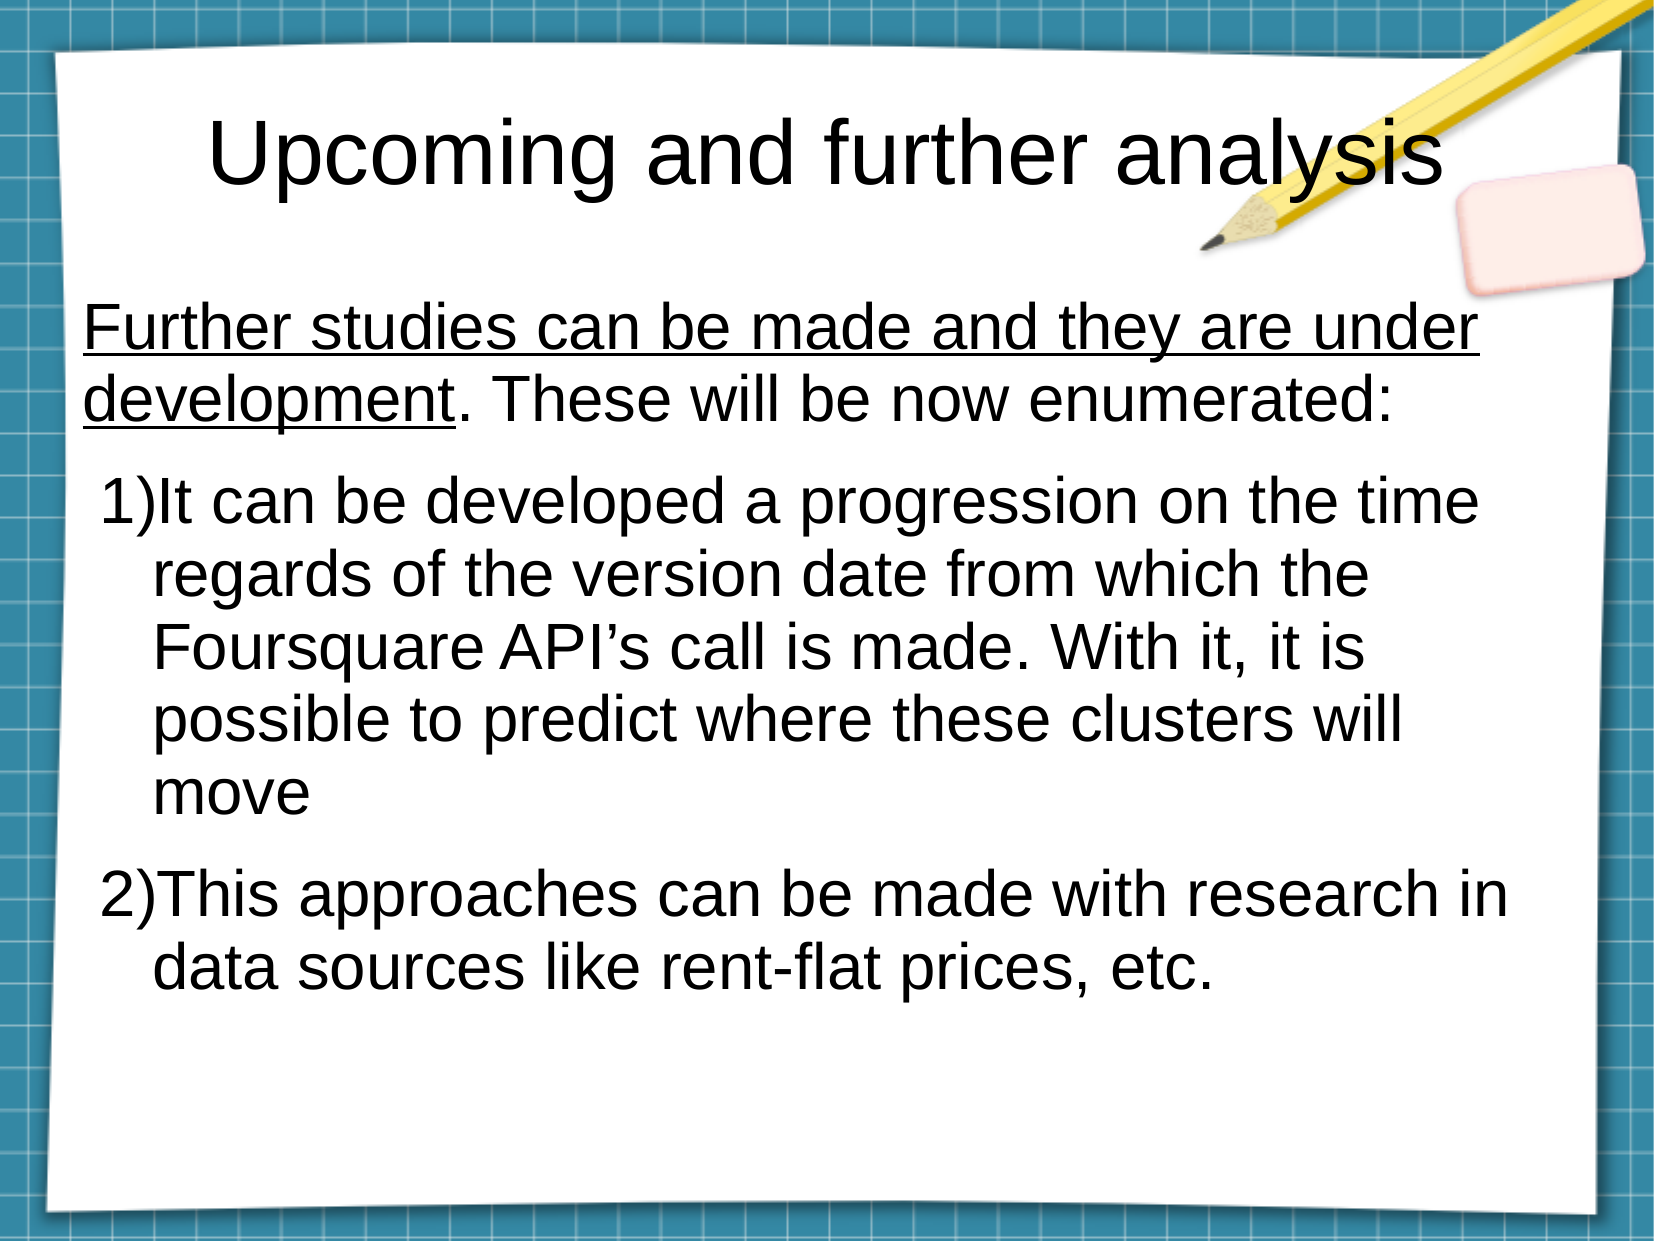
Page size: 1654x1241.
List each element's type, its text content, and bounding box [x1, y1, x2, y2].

title Upcoming and further analysis [82, 49, 1571, 257]
list Further studies can be made and they are under development. These will be now enumerated: It can be developed a progression on the time regards of the version date from which the Foursquare API’s call is made. With it, it is possible to predict where these clusters will move This approaches can be made with research in data sources like rent-flat prices, etc. [82, 290, 1571, 1010]
picture [0, 0, 1654, 1241]
